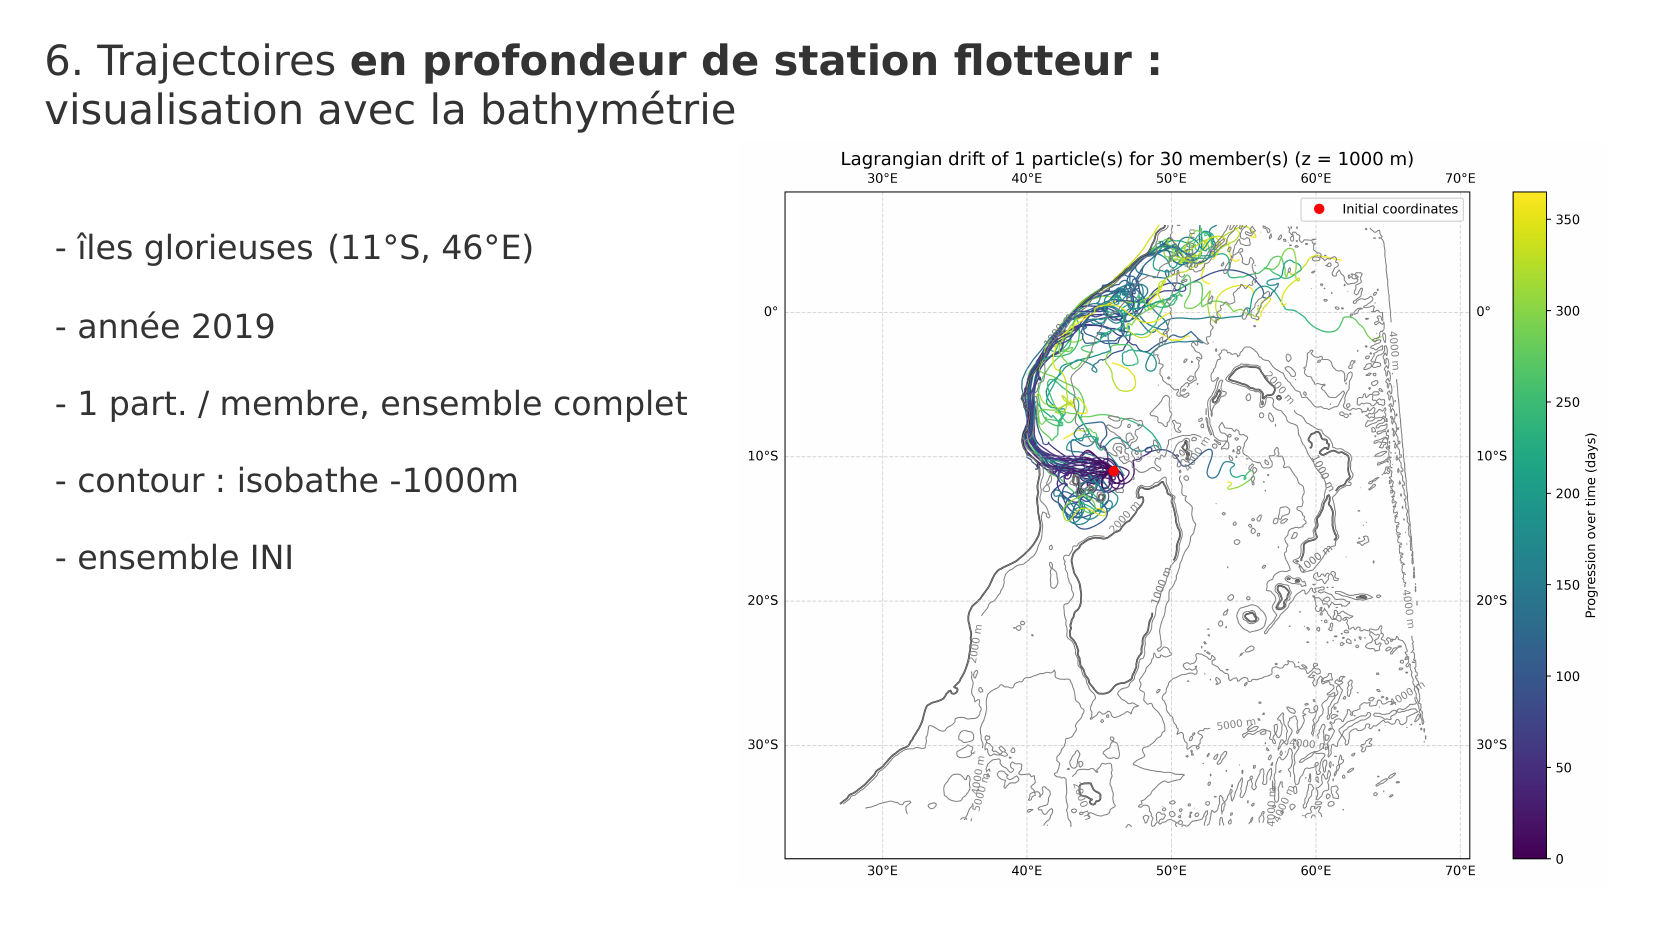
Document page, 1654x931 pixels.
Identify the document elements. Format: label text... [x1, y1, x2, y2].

text_box 6. Trajectoires en profondeur de station flotteur : visualisation avec la bathymétrie - îles glorieuses (11°S, 46°E) - année 2019 - 1 part. / membre, ensemble complet - contour : isobathe -1000m - ensemble INI [29, 29, 1418, 336]
picture [738, 142, 1607, 887]
